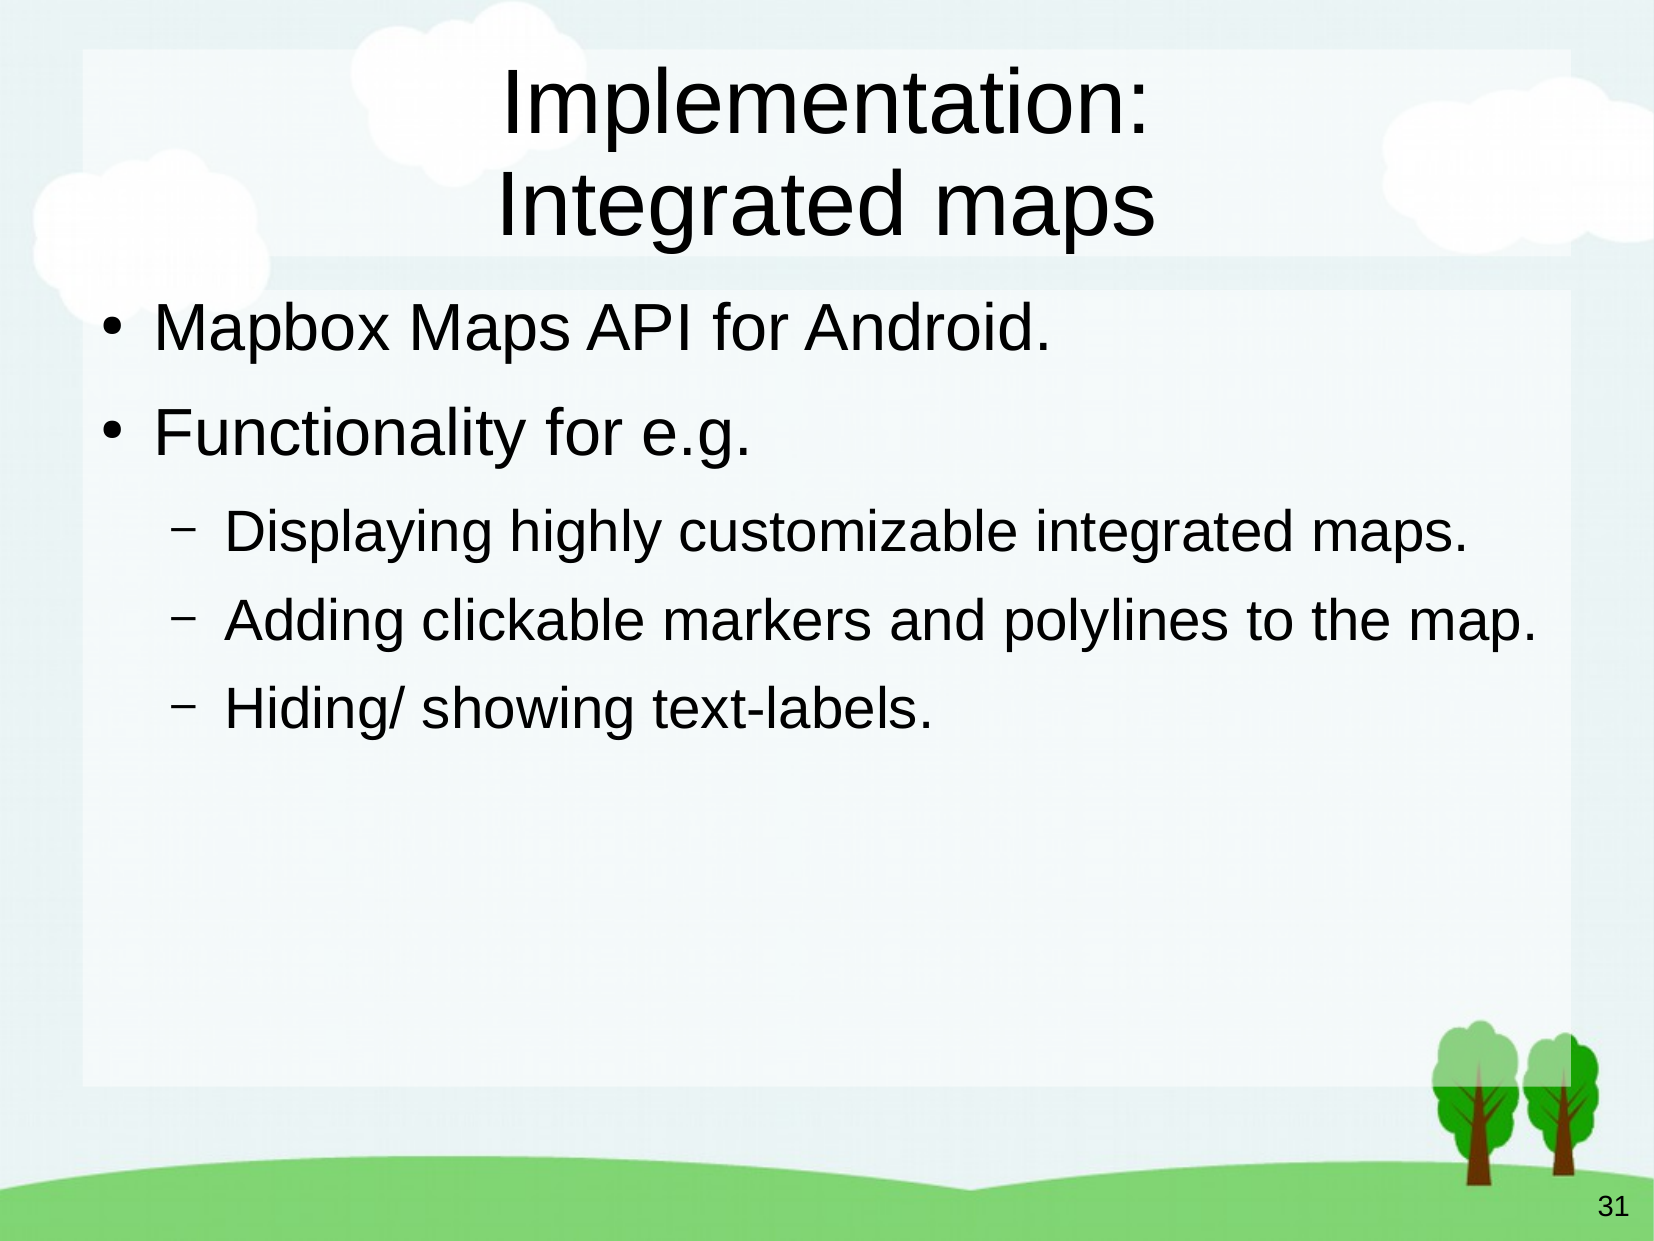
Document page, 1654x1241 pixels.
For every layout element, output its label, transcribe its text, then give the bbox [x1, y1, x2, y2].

picture [0, 0, 1654, 1241]
title Implementation: Integrated maps [82, 49, 1571, 257]
list Mapbox Maps API for Android. Functionality for e.g. Displaying highly customizable integrated maps. Adding clickable markers and polylines to the map. Hiding/ showing text-labels. [82, 290, 1571, 1087]
